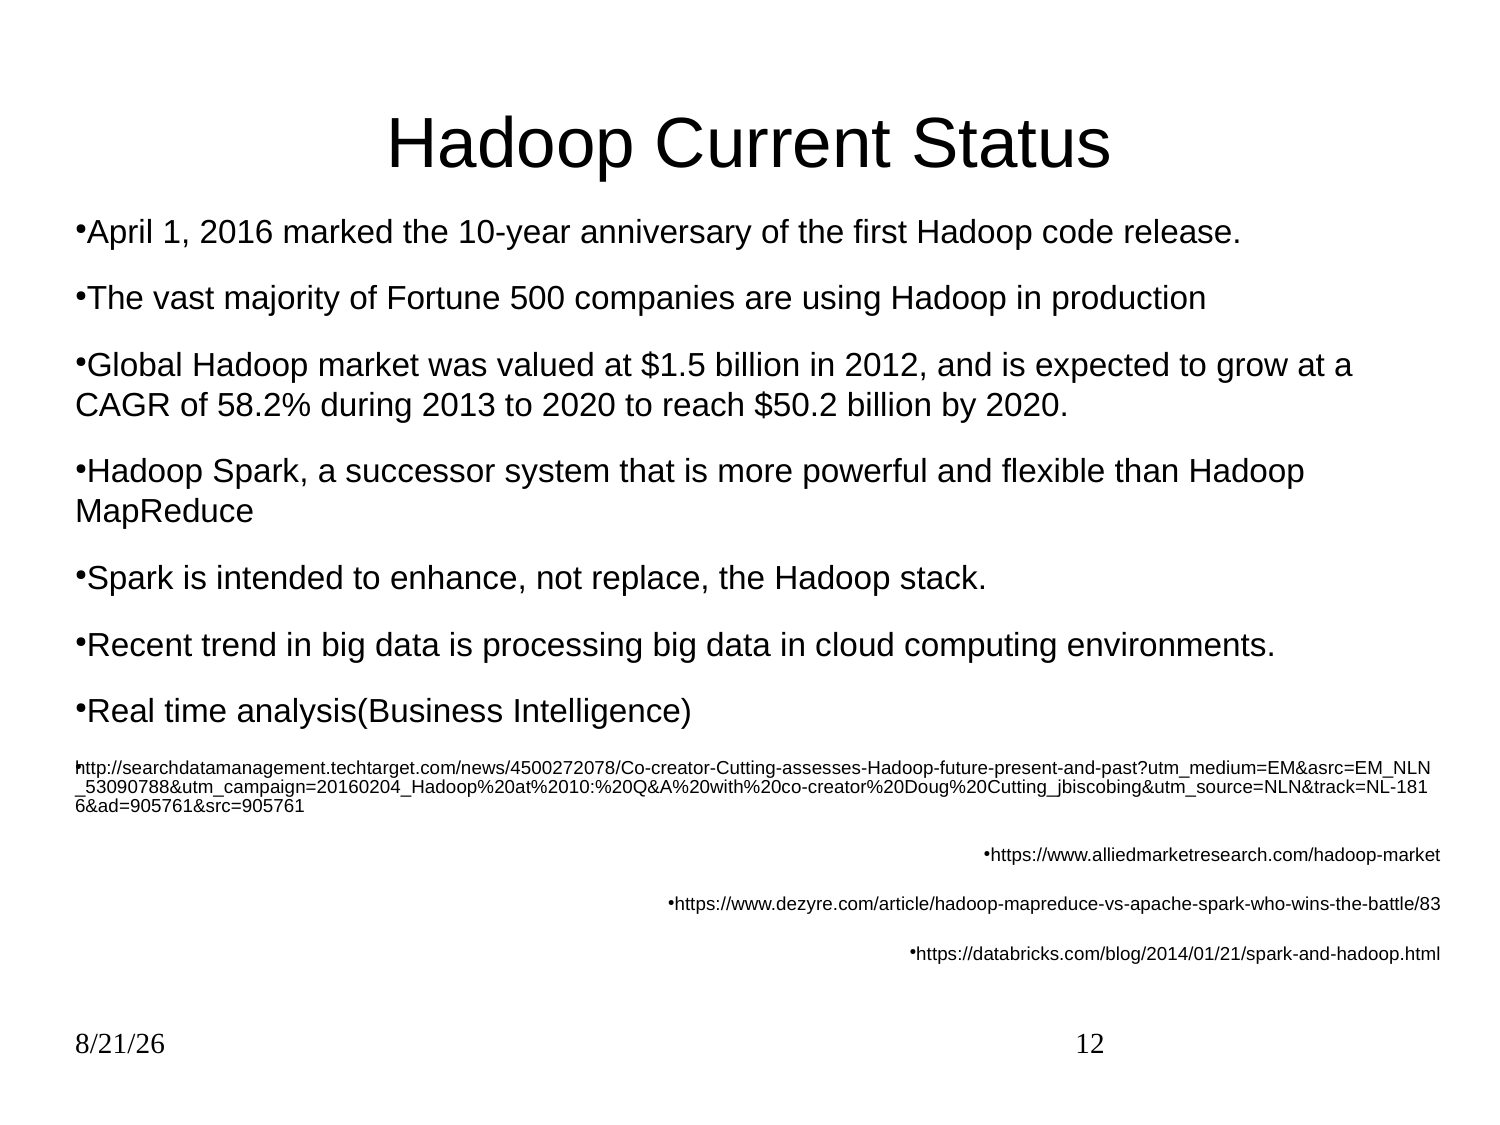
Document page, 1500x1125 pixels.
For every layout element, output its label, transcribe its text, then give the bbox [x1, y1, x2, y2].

title Hadoop Current Status [75, 44, 1425, 210]
text_box [1075, 1024, 1425, 1103]
list April 1, 2016 marked the 10-year anniversary of the first Hadoop code release. The vast majority of Fortune 500 companies are using Hadoop in production Global Hadoop market was valued at $1.5 billion in 2012, and is expected to grow at a CAGR of 58.2% during 2013 to 2020 to reach $50.2 billion by 2020. Hadoop Spark, a successor system that is more powerful and flexible than Hadoop MapReduce Spark is intended to enhance, not replace, the Hadoop stack. Recent trend in big data is processing big data in cloud computing environments. Real time analysis(Business Intelligence) http://searchdatamanagement.techtarget.com/news/4500272078/Co-creator-Cutting-assesses-Hadoop-future-present-and-past?utm_medium=EM&asrc=EM_NLN_53090788&utm_campaign=20160204_Hadoop%20at%2010:%20Q&A%20with%20co-creator%20Doug%20Cutting_jbiscobing&utm_source=NLN&track=NL-1816&ad=905761&src=905761 https://www.alliedmarketresearch.com/hadoop-market https://www.dezyre.com/article/hadoop-mapreduce-vs-apache-spark-who-wins-the-battle/83 https://databricks.com/blog/2014/01/21/spark-and-hadoop.html [75, 210, 1441, 1021]
text_box 8/10/2023 [75, 1024, 425, 1103]
